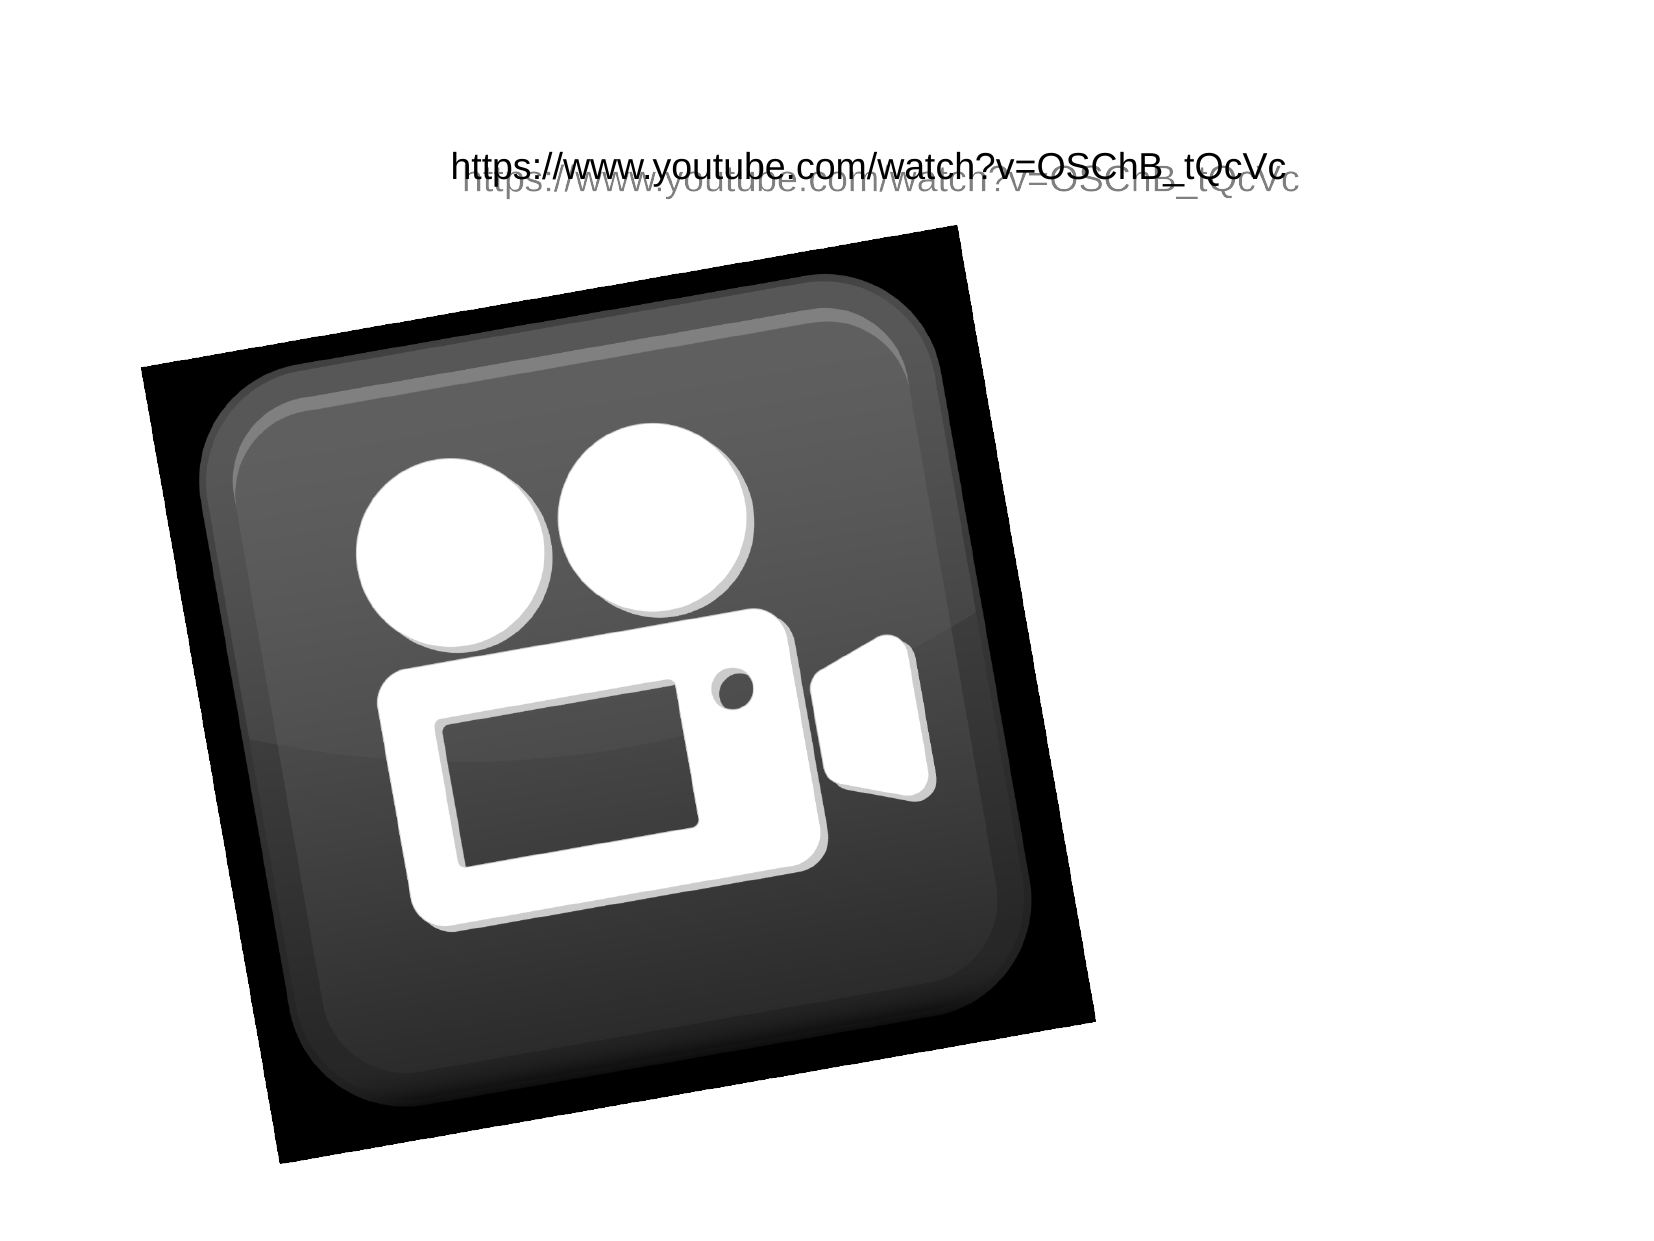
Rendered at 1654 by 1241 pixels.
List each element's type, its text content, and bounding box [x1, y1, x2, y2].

picture [140, 225, 1096, 1164]
text_box https://www.youtube.com/watch?v=OSChB_tQcVc [435, 138, 1306, 196]
